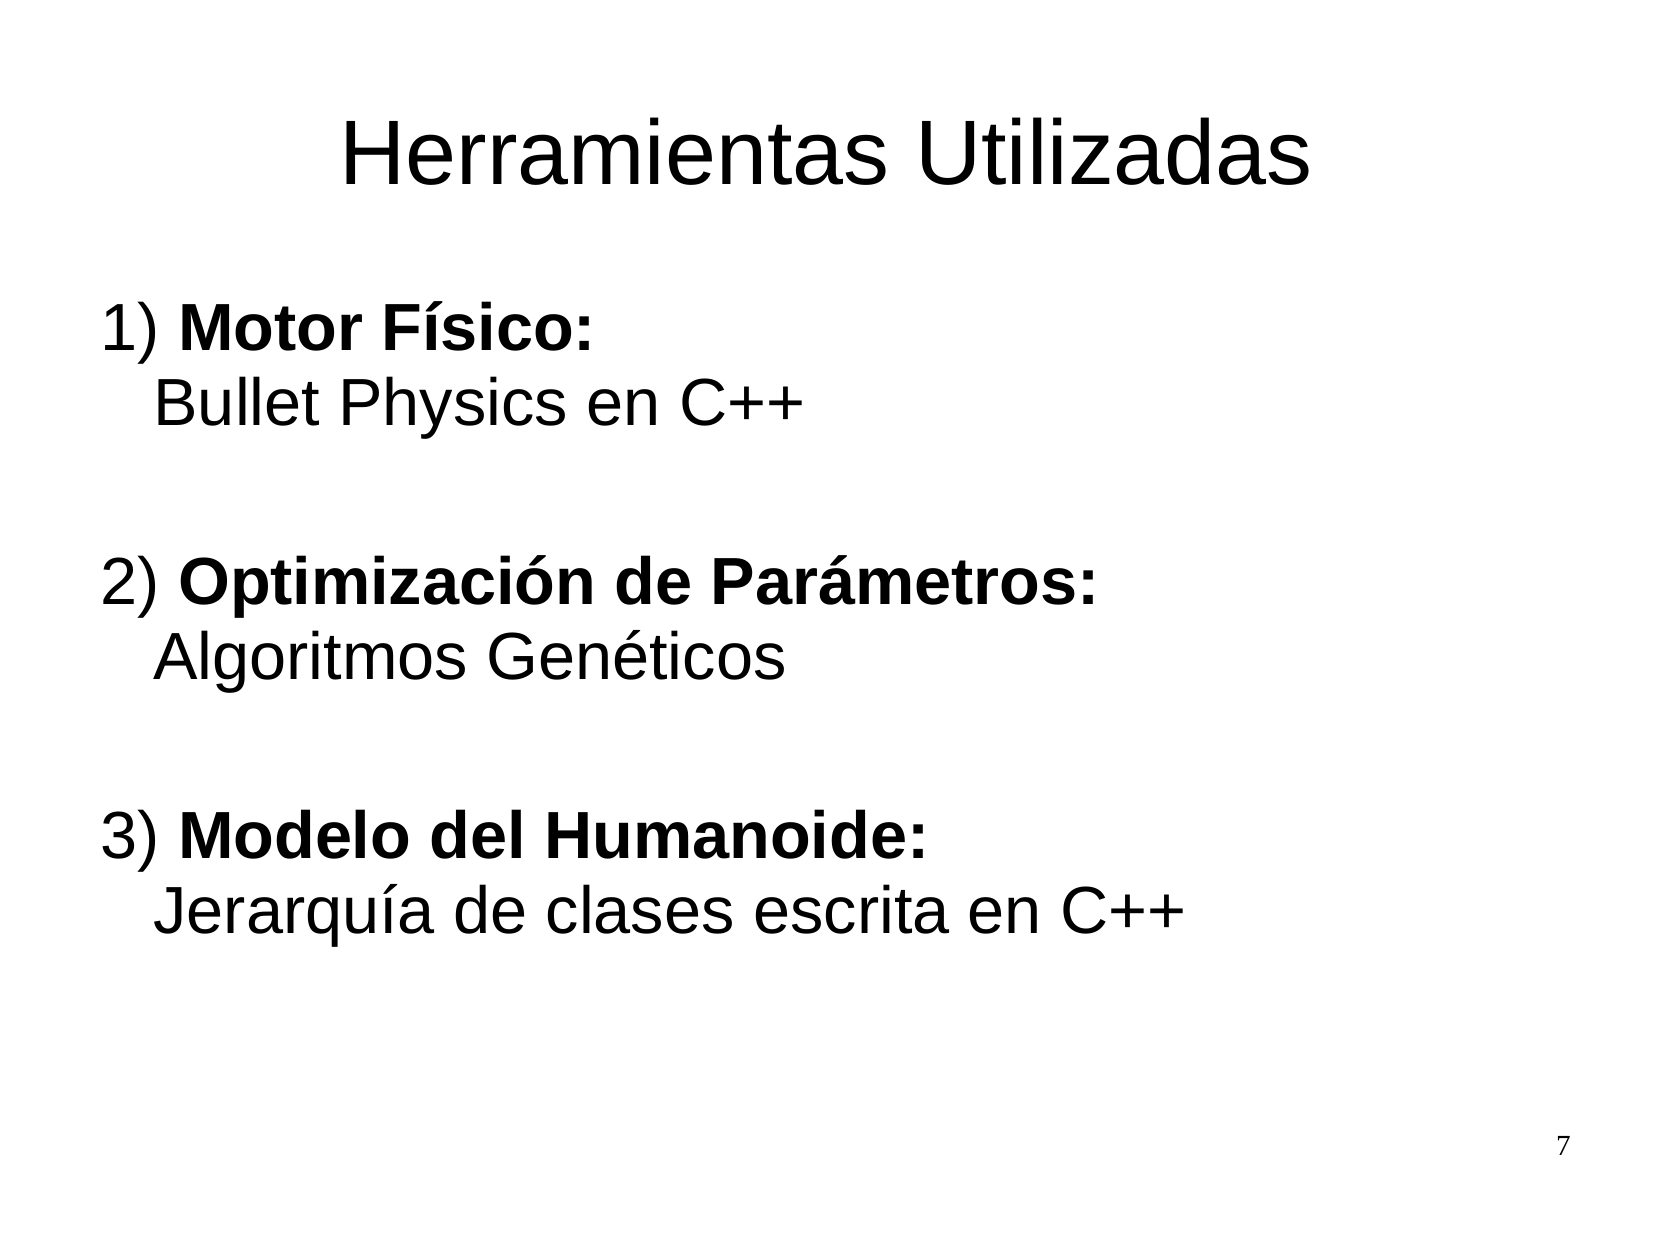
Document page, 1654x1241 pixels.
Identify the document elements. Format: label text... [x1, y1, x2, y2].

title Herramientas Utilizadas [82, 49, 1571, 257]
list Motor Físico: Bullet Physics en C++ Optimización de Parámetros: Algoritmos Genéticos Modelo del Humanoide: Jerarquía de clases escrita en C++ [82, 290, 1571, 1010]
